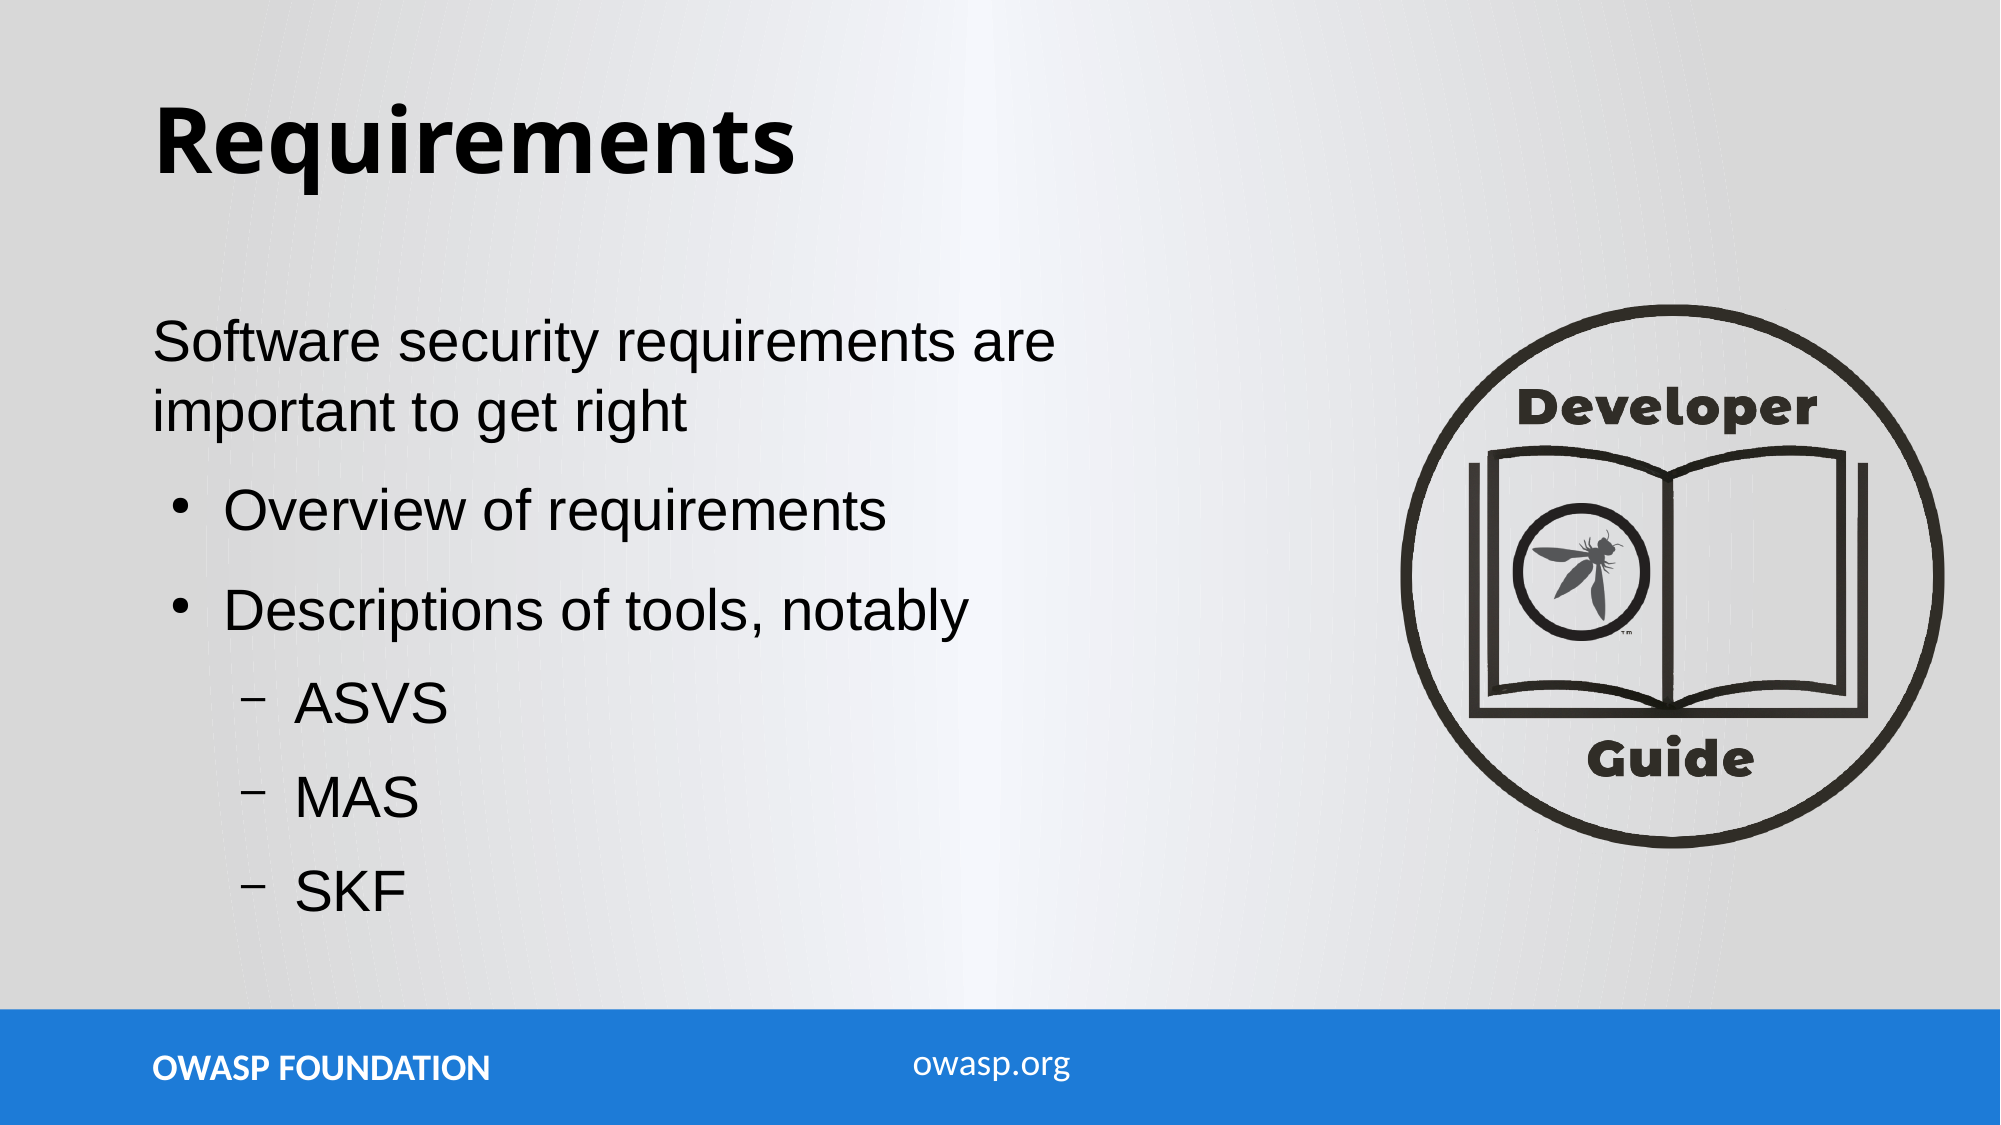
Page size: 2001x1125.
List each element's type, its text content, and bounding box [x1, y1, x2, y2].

picture [1387, 298, 1952, 863]
title Requirements [137, 35, 1863, 253]
list Software security requirements are important to get right Overview of requirements Descriptions of tools, notably ASVS MAS SKF [137, 295, 1201, 938]
